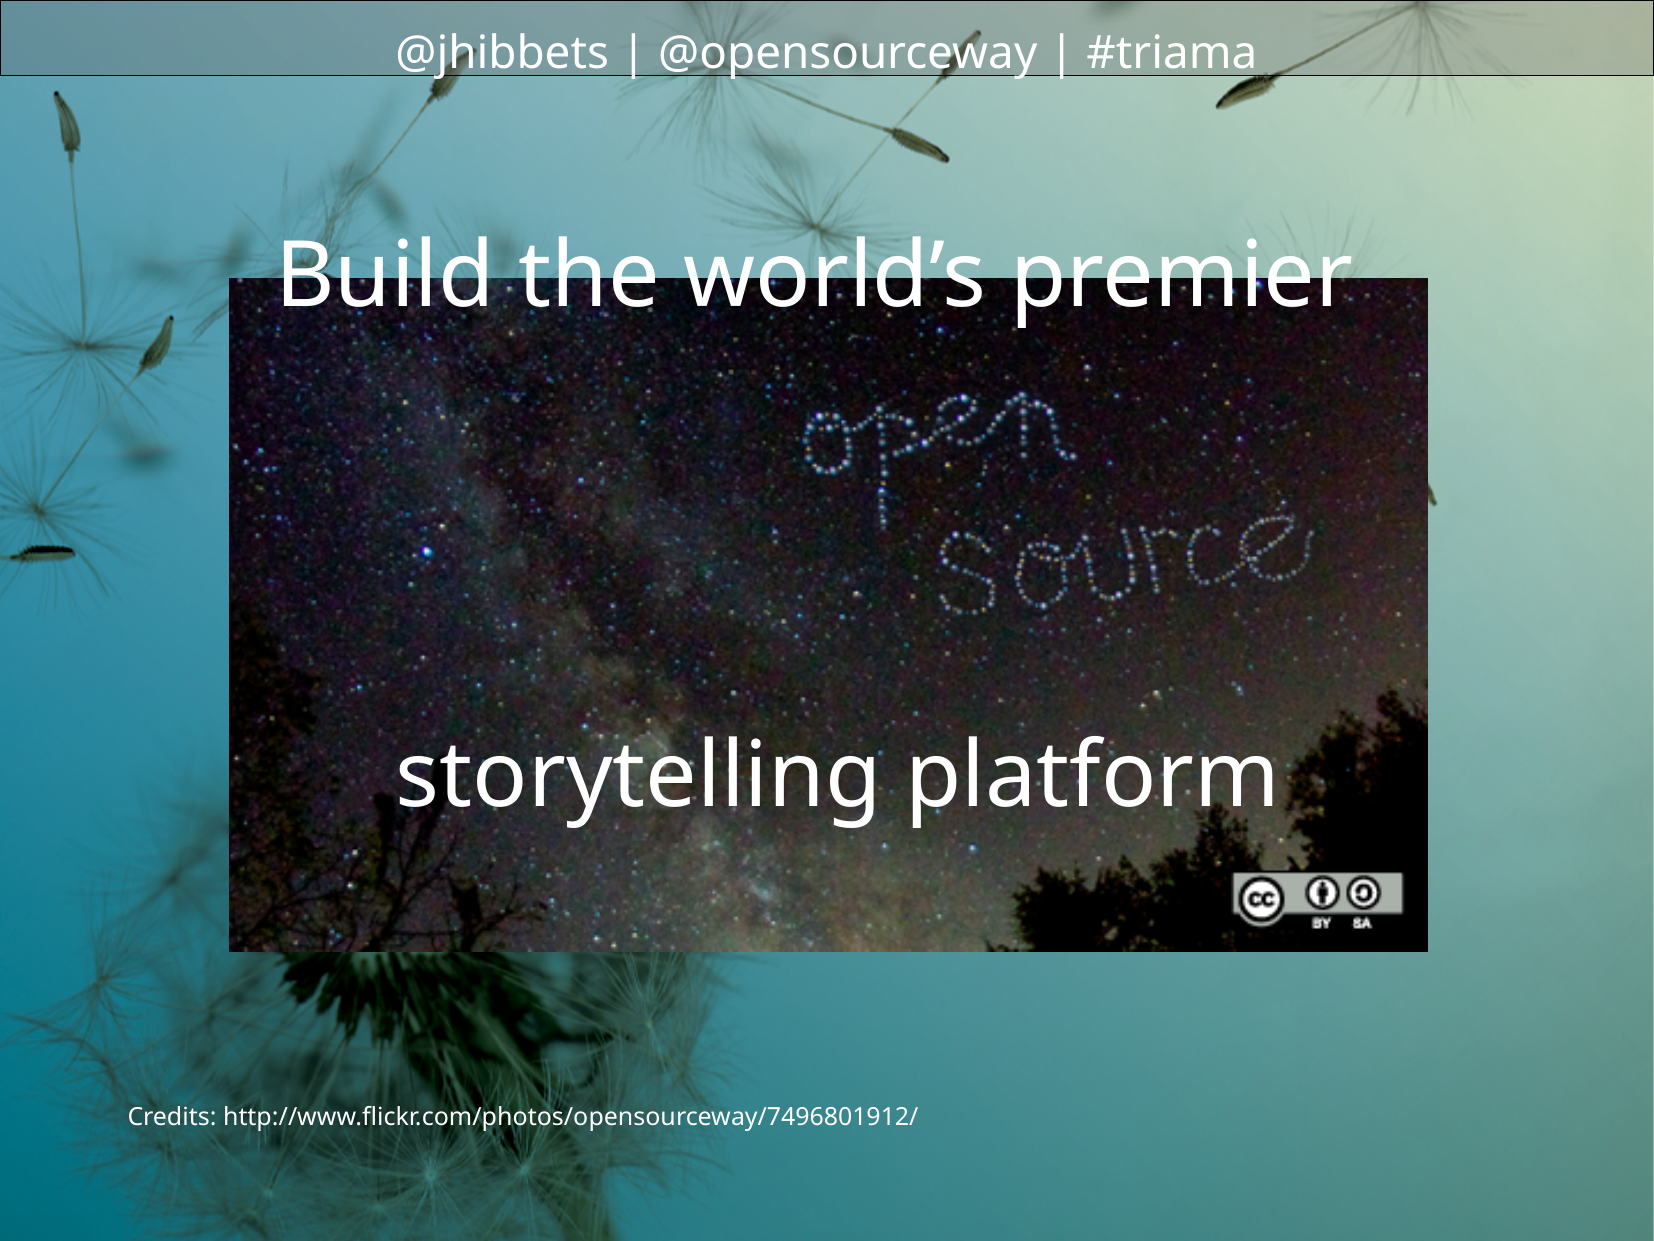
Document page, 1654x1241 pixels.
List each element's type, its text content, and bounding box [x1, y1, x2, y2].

title Build the world’s premier storytelling platform [82, 291, 1571, 751]
picture [0, 76, 1654, 1241]
text_box Credits: http://www.flickr.com/photos/opensourceway/7496801912/ [112, 1091, 1171, 1132]
